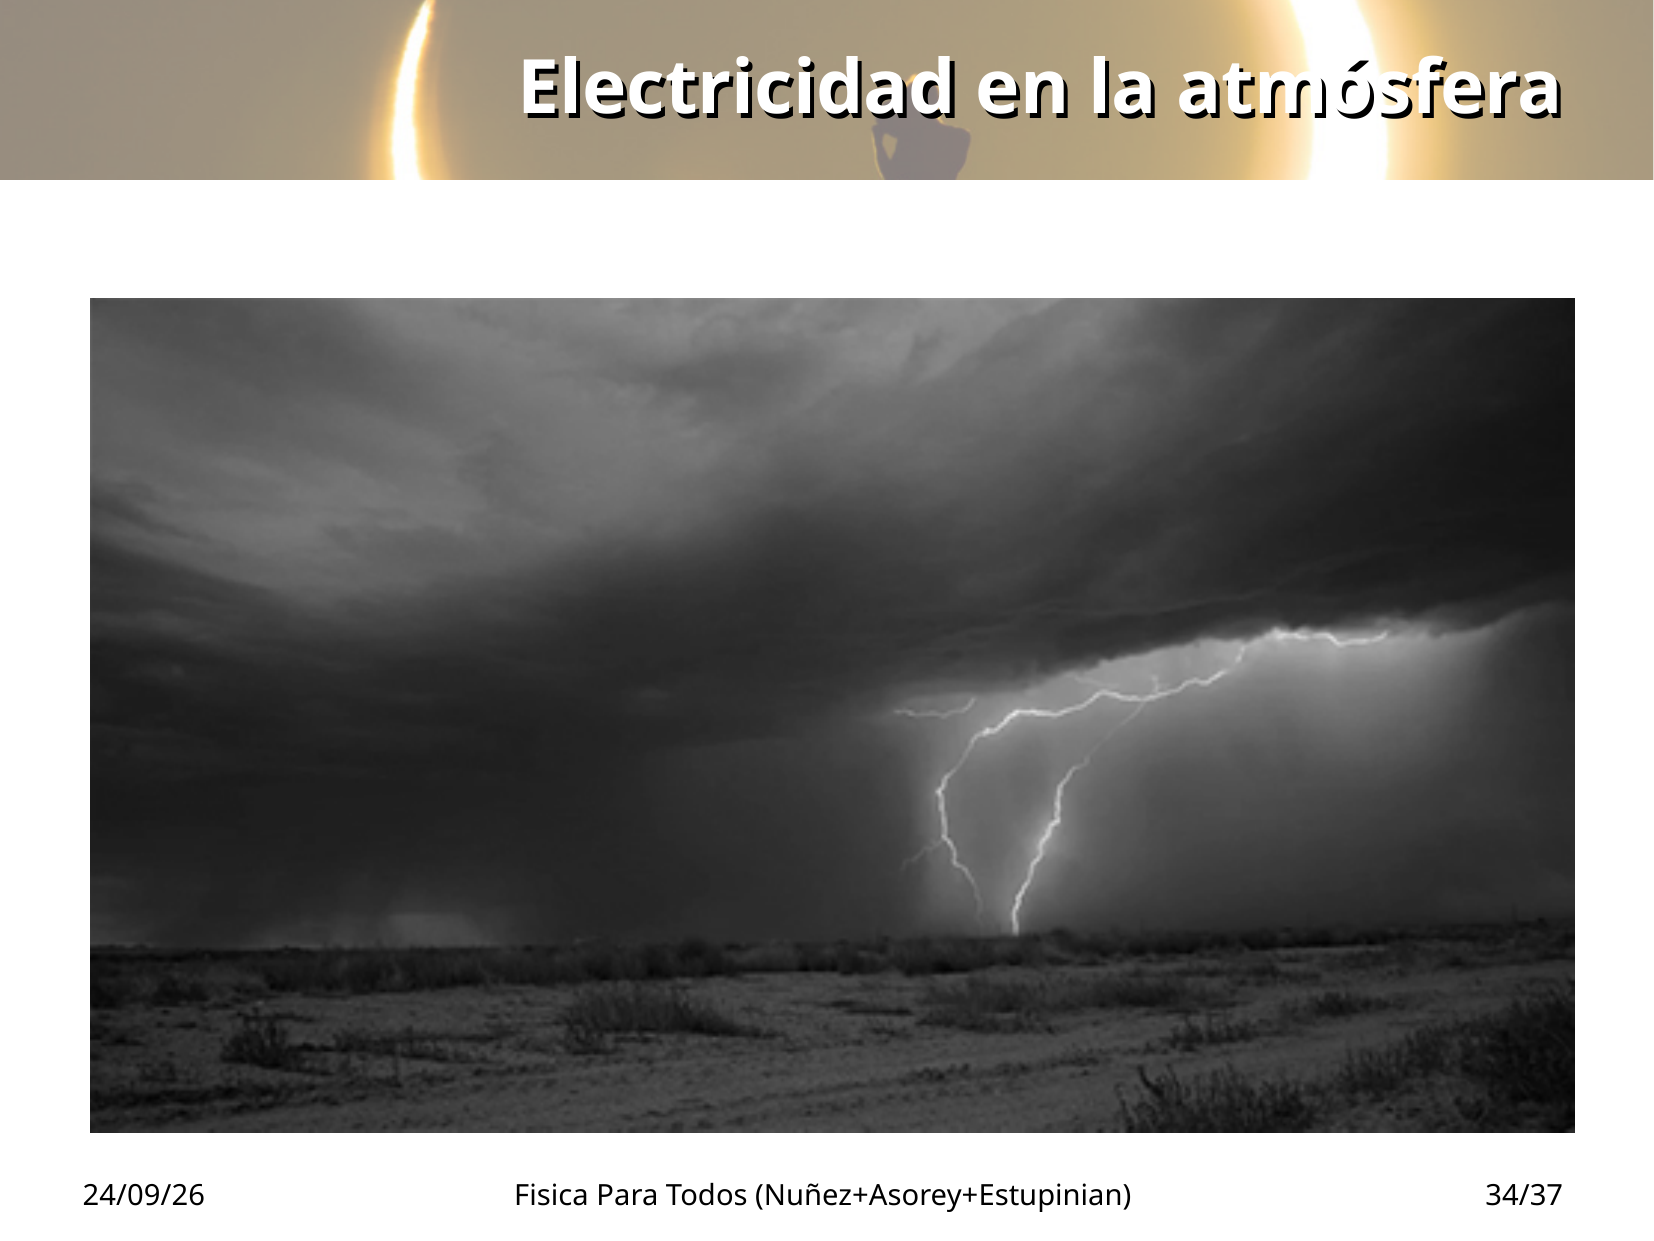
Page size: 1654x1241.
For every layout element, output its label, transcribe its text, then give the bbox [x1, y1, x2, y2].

picture [0, 0, 1654, 180]
title Electricidad en la atmósfera [75, 19, 1564, 151]
picture [90, 298, 1575, 1133]
